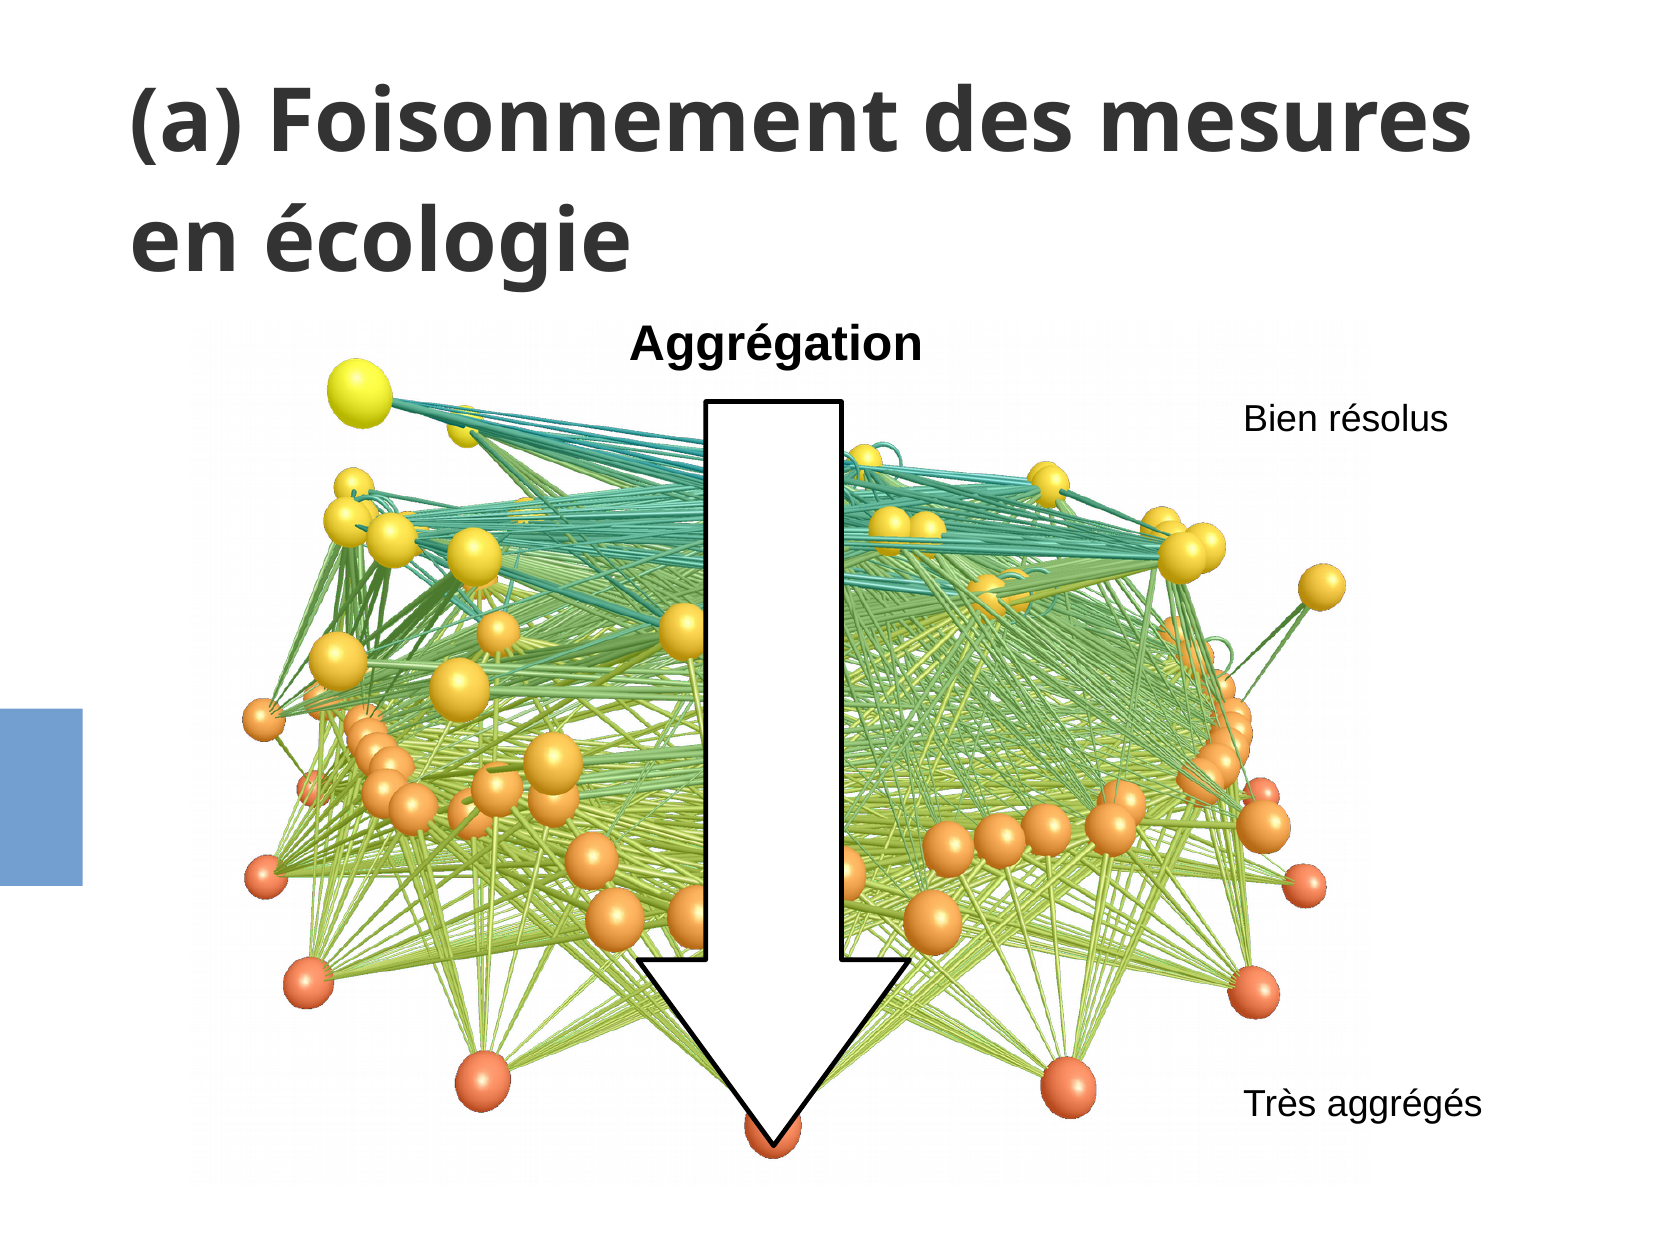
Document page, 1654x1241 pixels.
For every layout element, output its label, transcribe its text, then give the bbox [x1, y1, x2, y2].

text_box [637, 401, 910, 1146]
text_box Aggrégation [614, 307, 1052, 378]
title (a) Foisonnement des mesures en écologie [129, 59, 1536, 296]
picture [188, 319, 1371, 1185]
text_box Bien résolus [1228, 389, 1619, 447]
text_box Très aggrégés [1228, 1074, 1619, 1132]
